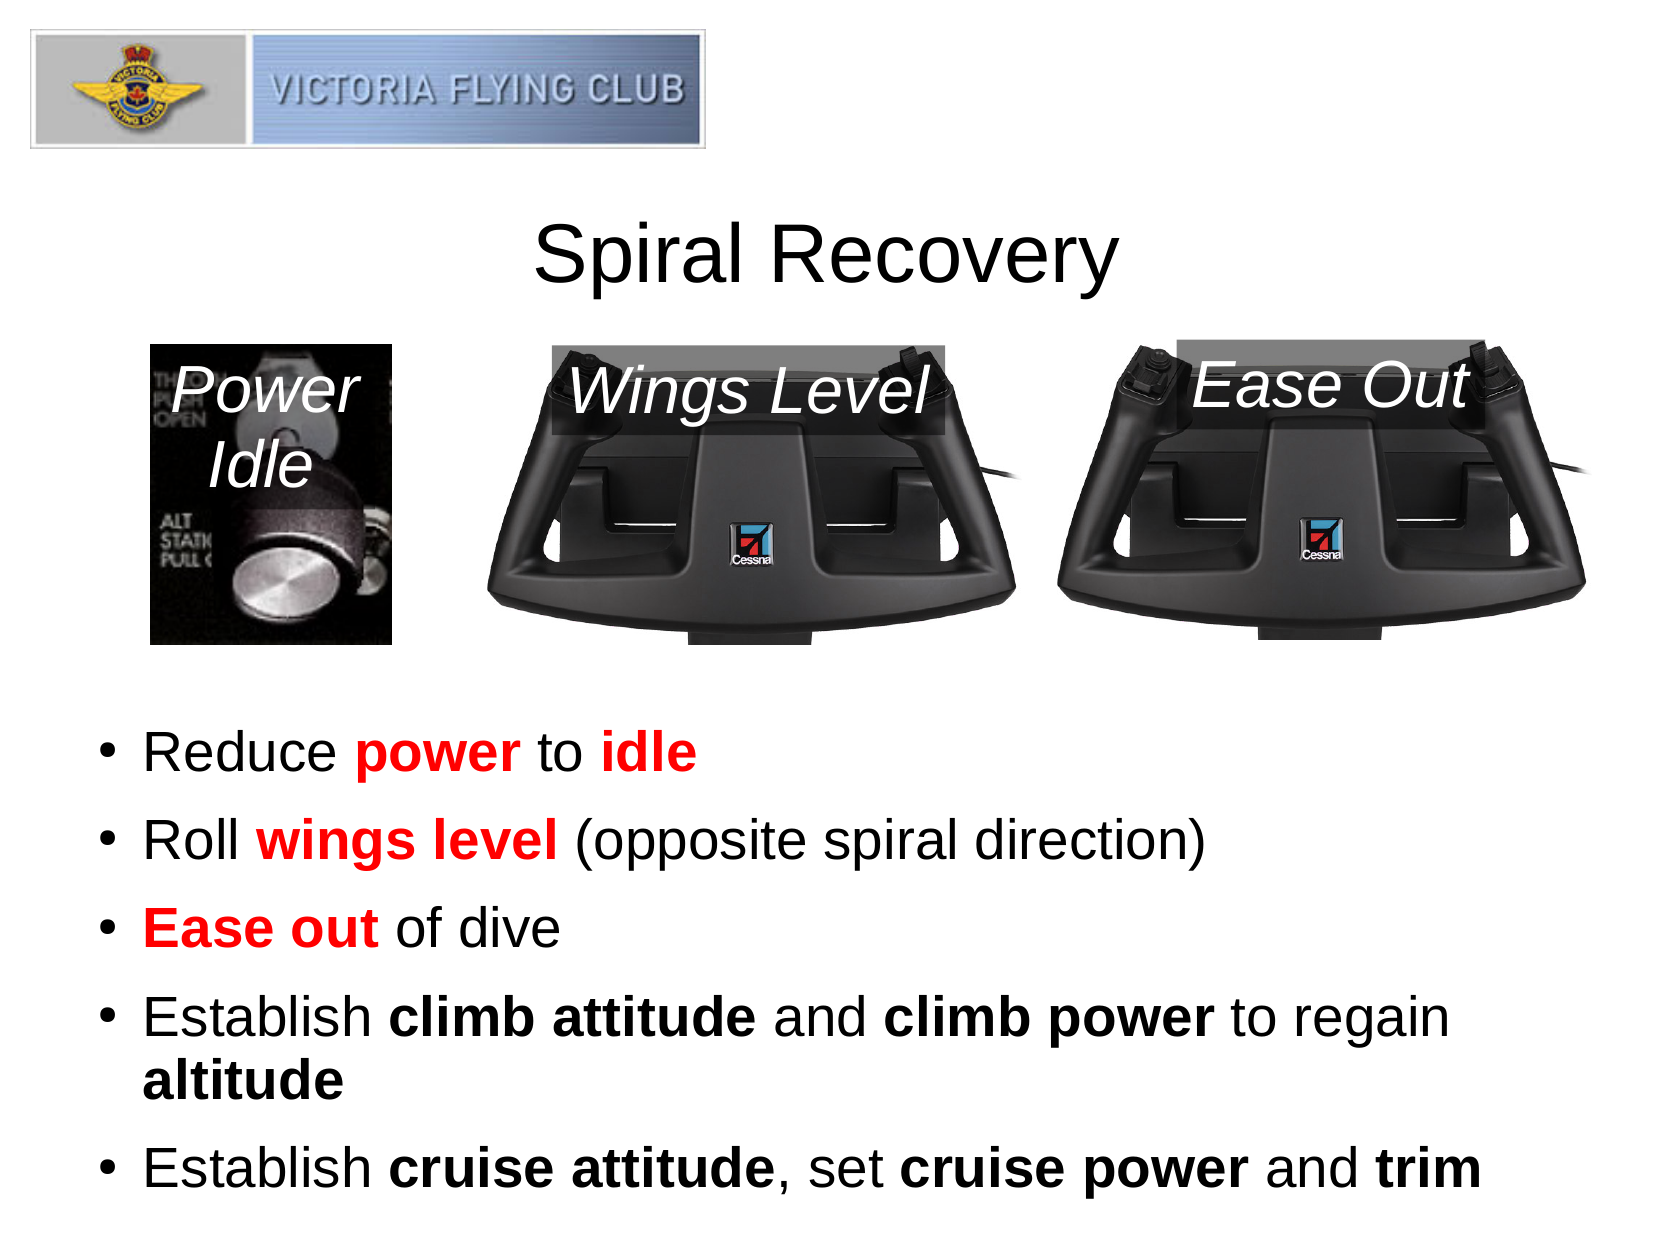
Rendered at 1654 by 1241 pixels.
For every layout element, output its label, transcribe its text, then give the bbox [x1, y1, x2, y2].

title Spiral Recovery [82, 150, 1571, 358]
picture [30, 29, 706, 149]
text_box Power Idle [155, 345, 376, 510]
text_box Ease Out [1176, 339, 1486, 430]
picture [480, 344, 1022, 646]
picture [1050, 339, 1592, 640]
text_box Wings Level [551, 345, 946, 436]
picture [150, 344, 392, 646]
list Reduce power to idle Roll wings level (opposite spiral direction) Ease out of dive Establish climb attitude and climb power to regain altitude Establish cruise attitude, set cruise power and trim [82, 720, 1571, 1201]
